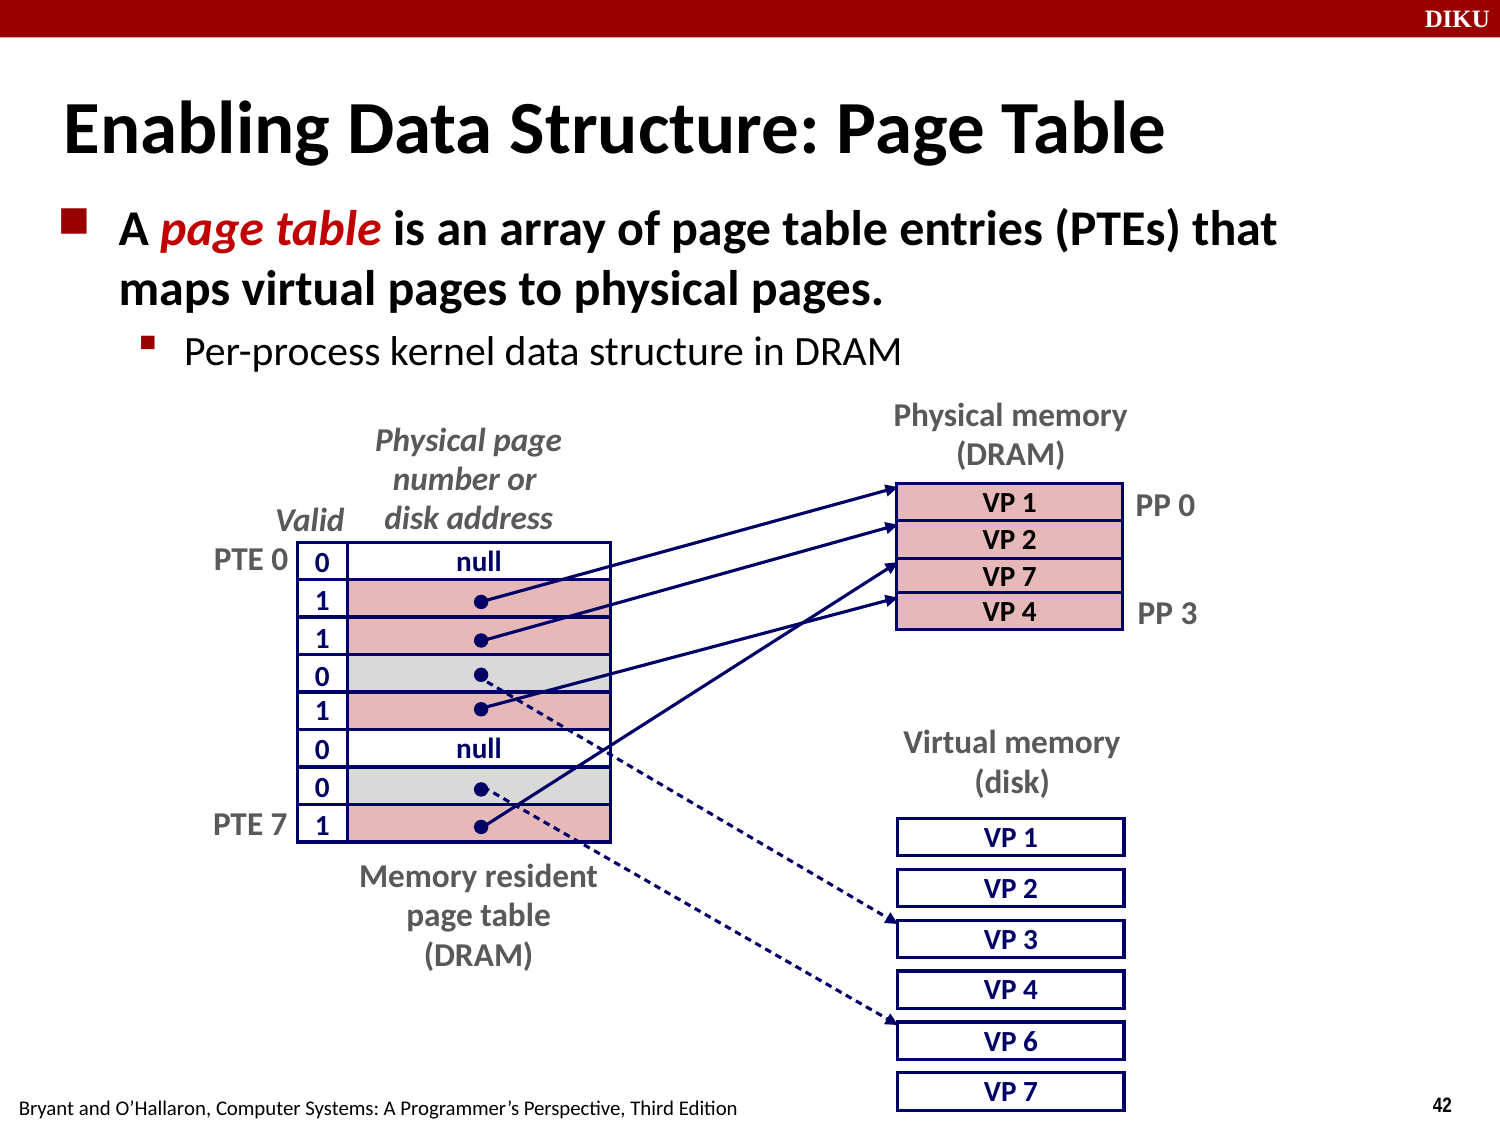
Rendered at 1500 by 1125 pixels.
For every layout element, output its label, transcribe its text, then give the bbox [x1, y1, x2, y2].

text_box null [580, 748, 611, 768]
text_box VP 2 [897, 869, 1124, 907]
text_box 0 [318, 670, 325, 683]
text_box null [349, 542, 611, 579]
text_box 1 [299, 685, 345, 725]
text_box 0 [299, 664, 345, 685]
text_box VP 1 [897, 818, 1124, 856]
text_box Enabling Data Structure: Page Table [48, 59, 1408, 188]
text_box PP 3 [1122, 585, 1213, 641]
text_box 0 [299, 725, 345, 762]
text_box VP 7 [897, 1072, 1124, 1111]
text_box A page table is an array of page table entries (PTEs) that maps virtual pages to physical pages. Per-process kernel data structure in DRAM [47, 188, 1411, 400]
text_box VP 1 [896, 483, 1123, 521]
text_box 0 [299, 762, 345, 813]
text_box [349, 768, 611, 843]
text_box PTE 0 [198, 531, 303, 587]
text_box VP 3 [897, 920, 1124, 958]
text_box PTE 7 [198, 796, 303, 852]
text_box null [349, 730, 611, 768]
text_box Virtual memory (disk) [888, 715, 1136, 810]
text_box 1 [299, 613, 345, 664]
text_box VP 4 [896, 592, 1122, 630]
text_box Valid [260, 492, 373, 548]
text_box null [574, 568, 611, 579]
text_box VP 2 [896, 521, 1123, 559]
text_box VP 4 [897, 971, 1124, 1009]
text_box [349, 579, 611, 730]
text_box PP 0 [1120, 477, 1211, 533]
text_box Physical memory (DRAM) [878, 387, 1143, 482]
text_box 1 [299, 575, 345, 613]
text_box Physical page number or disk address [360, 412, 578, 546]
text_box VP 7 [896, 559, 1123, 592]
text_box Memory resident page table (DRAM) [344, 848, 614, 983]
text_box 1 [303, 813, 345, 851]
text_box VP 6 [897, 1022, 1124, 1060]
text_box 0 [303, 537, 345, 575]
